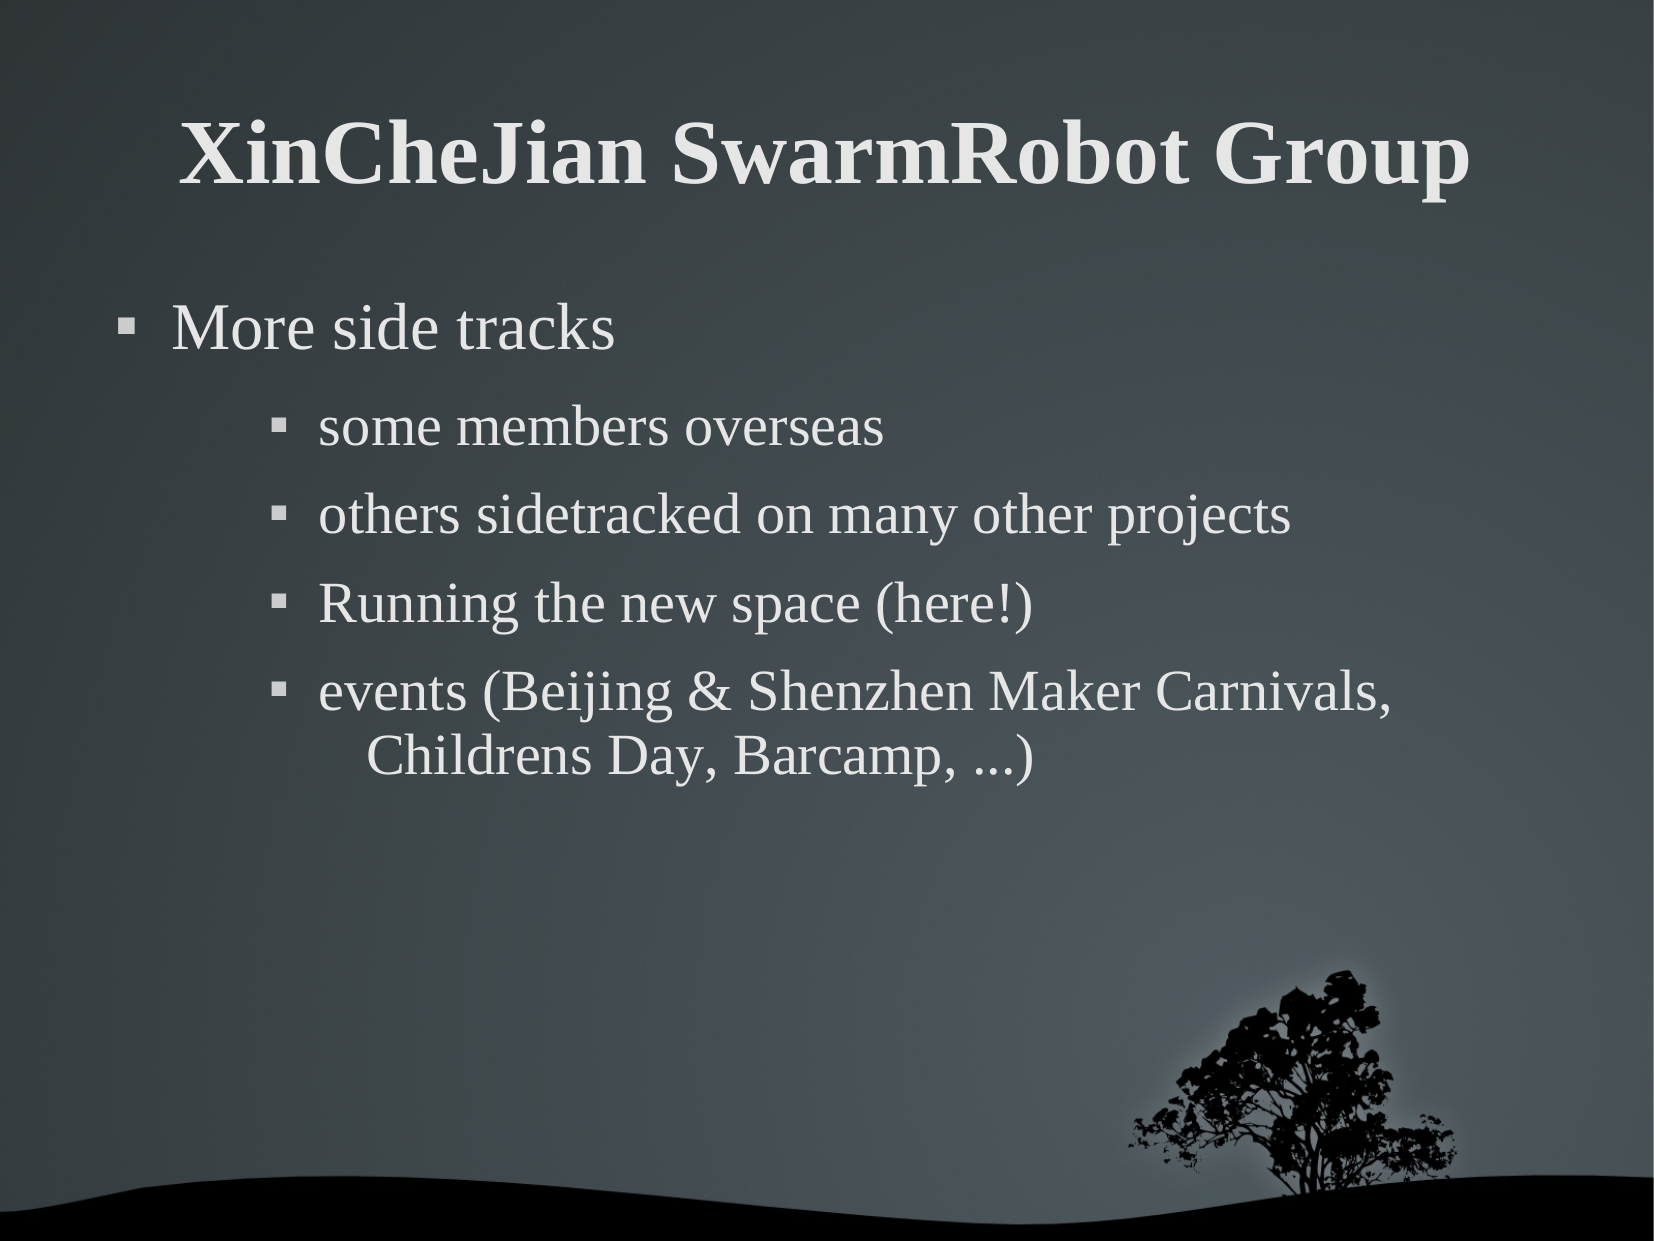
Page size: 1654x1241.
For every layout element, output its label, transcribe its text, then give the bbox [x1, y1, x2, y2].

picture [0, 0, 1654, 1241]
list More side tracks some members overseas others sidetracked on many other projects Running the new space (here!) events (Beijing & Shenzhen Maker Carnivals, Childrens Day, Barcamp, ...) [82, 290, 1571, 1109]
title XinCheJian SwarmRobot Group [82, 49, 1571, 257]
